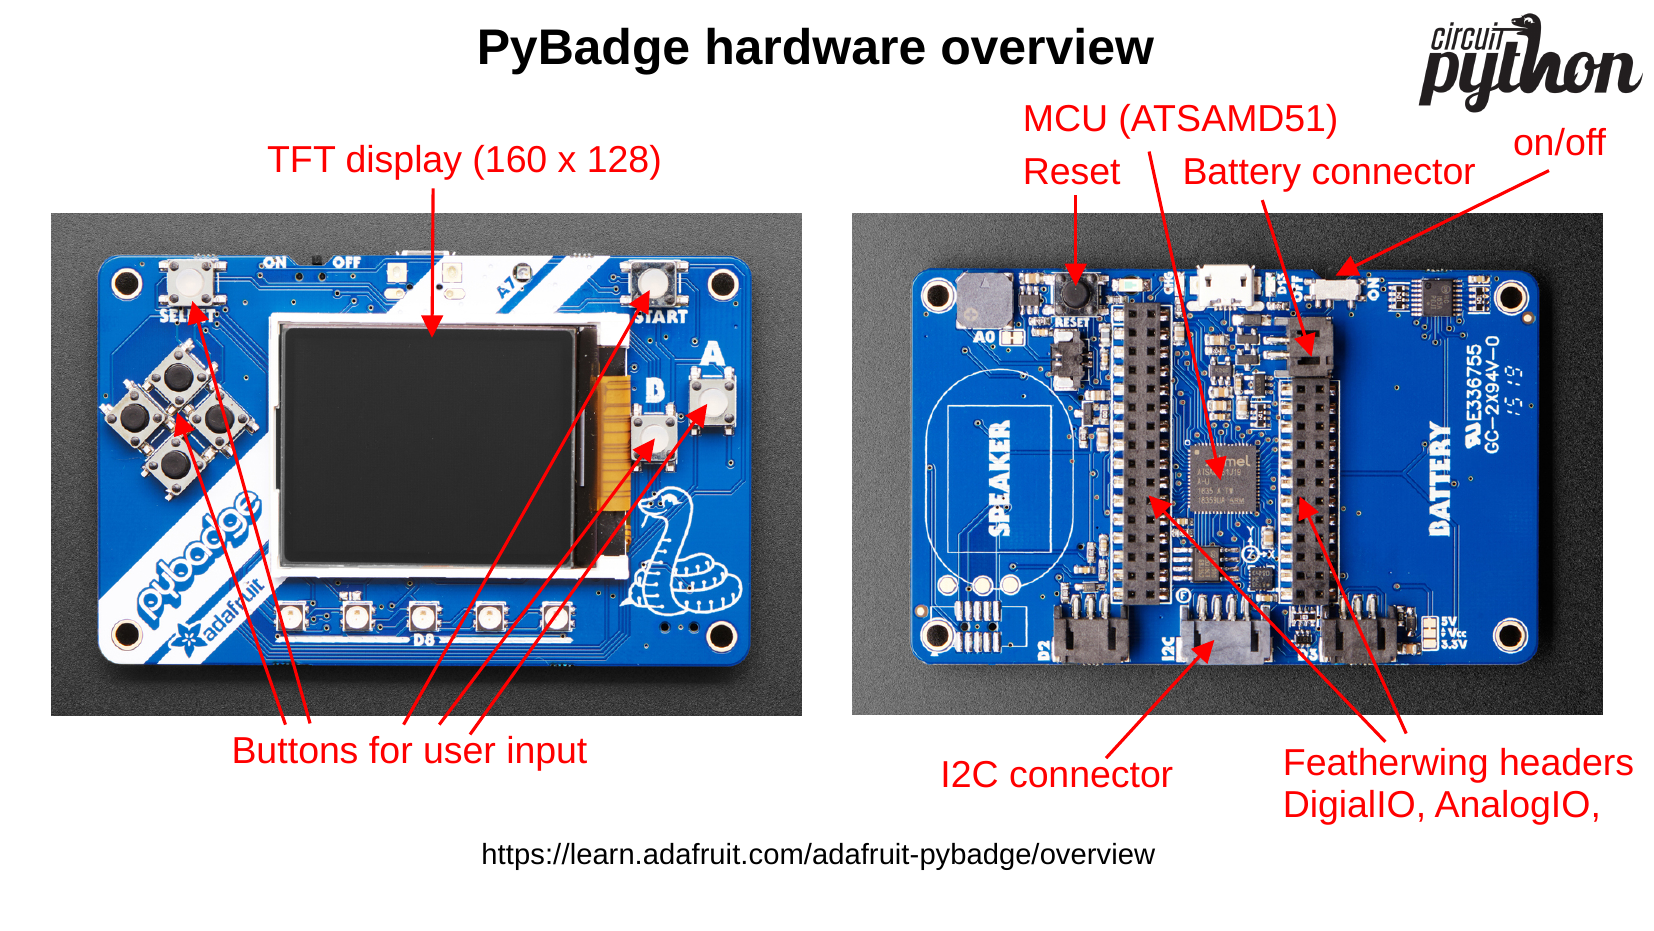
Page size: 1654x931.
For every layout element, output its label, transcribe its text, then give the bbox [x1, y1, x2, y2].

text_box on/off [1498, 113, 1622, 171]
text_box MCU (ATSAMD51) [1008, 90, 1354, 147]
picture [852, 213, 1603, 715]
picture [1417, 10, 1643, 114]
text_box https://learn.adafruit.com/adafruit-pybadge/overview [466, 831, 1180, 888]
text_box I2C connector [925, 745, 1189, 803]
text_box PyBadge hardware overview [462, 11, 1192, 139]
text_box TFT display (160 x 128) [252, 131, 677, 189]
text_box Featherwing headers DigialIO, AnalogIO, [1268, 733, 1649, 833]
text_box Battery connector [1167, 143, 1491, 201]
text_box Reset [1008, 147, 1136, 201]
picture [51, 213, 802, 716]
text_box Buttons for user input [216, 722, 603, 779]
